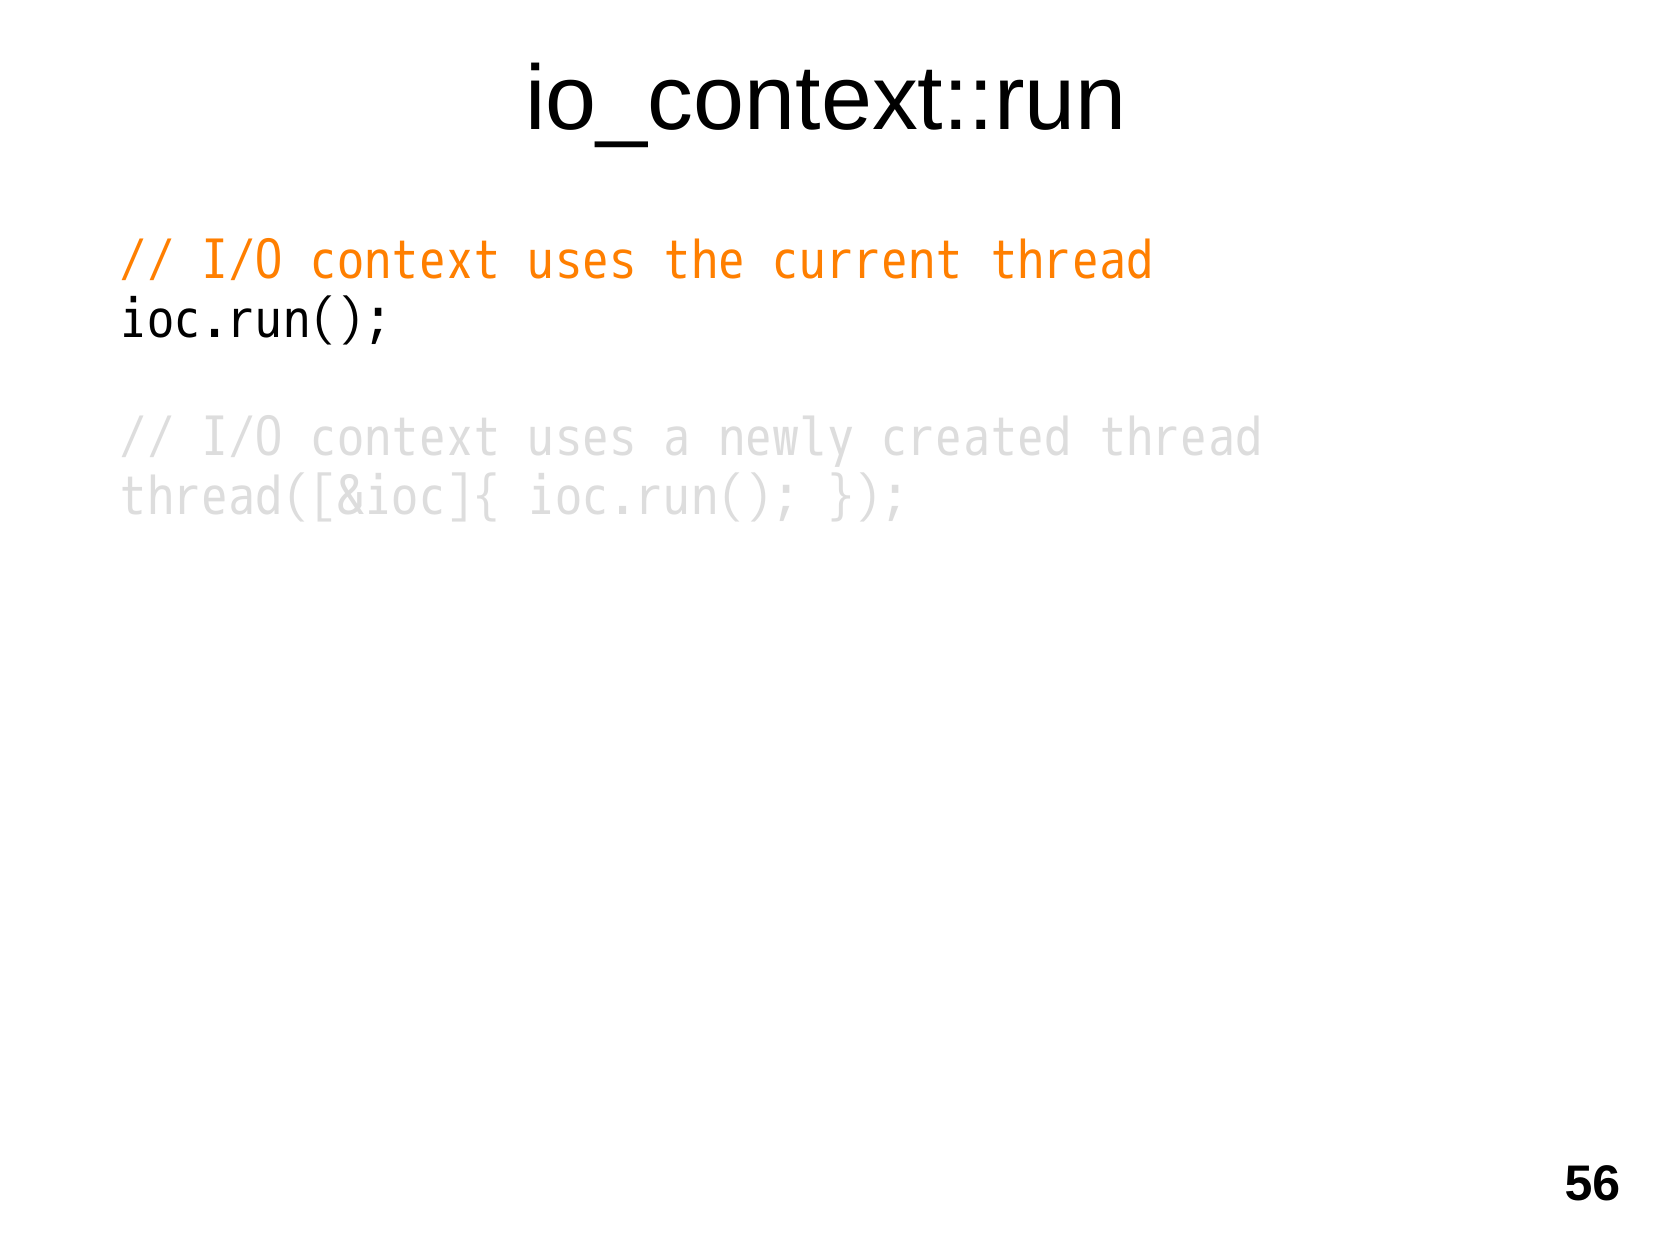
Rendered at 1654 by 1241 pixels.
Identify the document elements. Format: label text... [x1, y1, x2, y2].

text_box // I/O context uses the current thread ioc.run(); // I/O context uses a newly created thread thread([&ioc]{ ioc.run(); }); [104, 225, 1575, 533]
title io_context::run [82, 15, 1571, 181]
